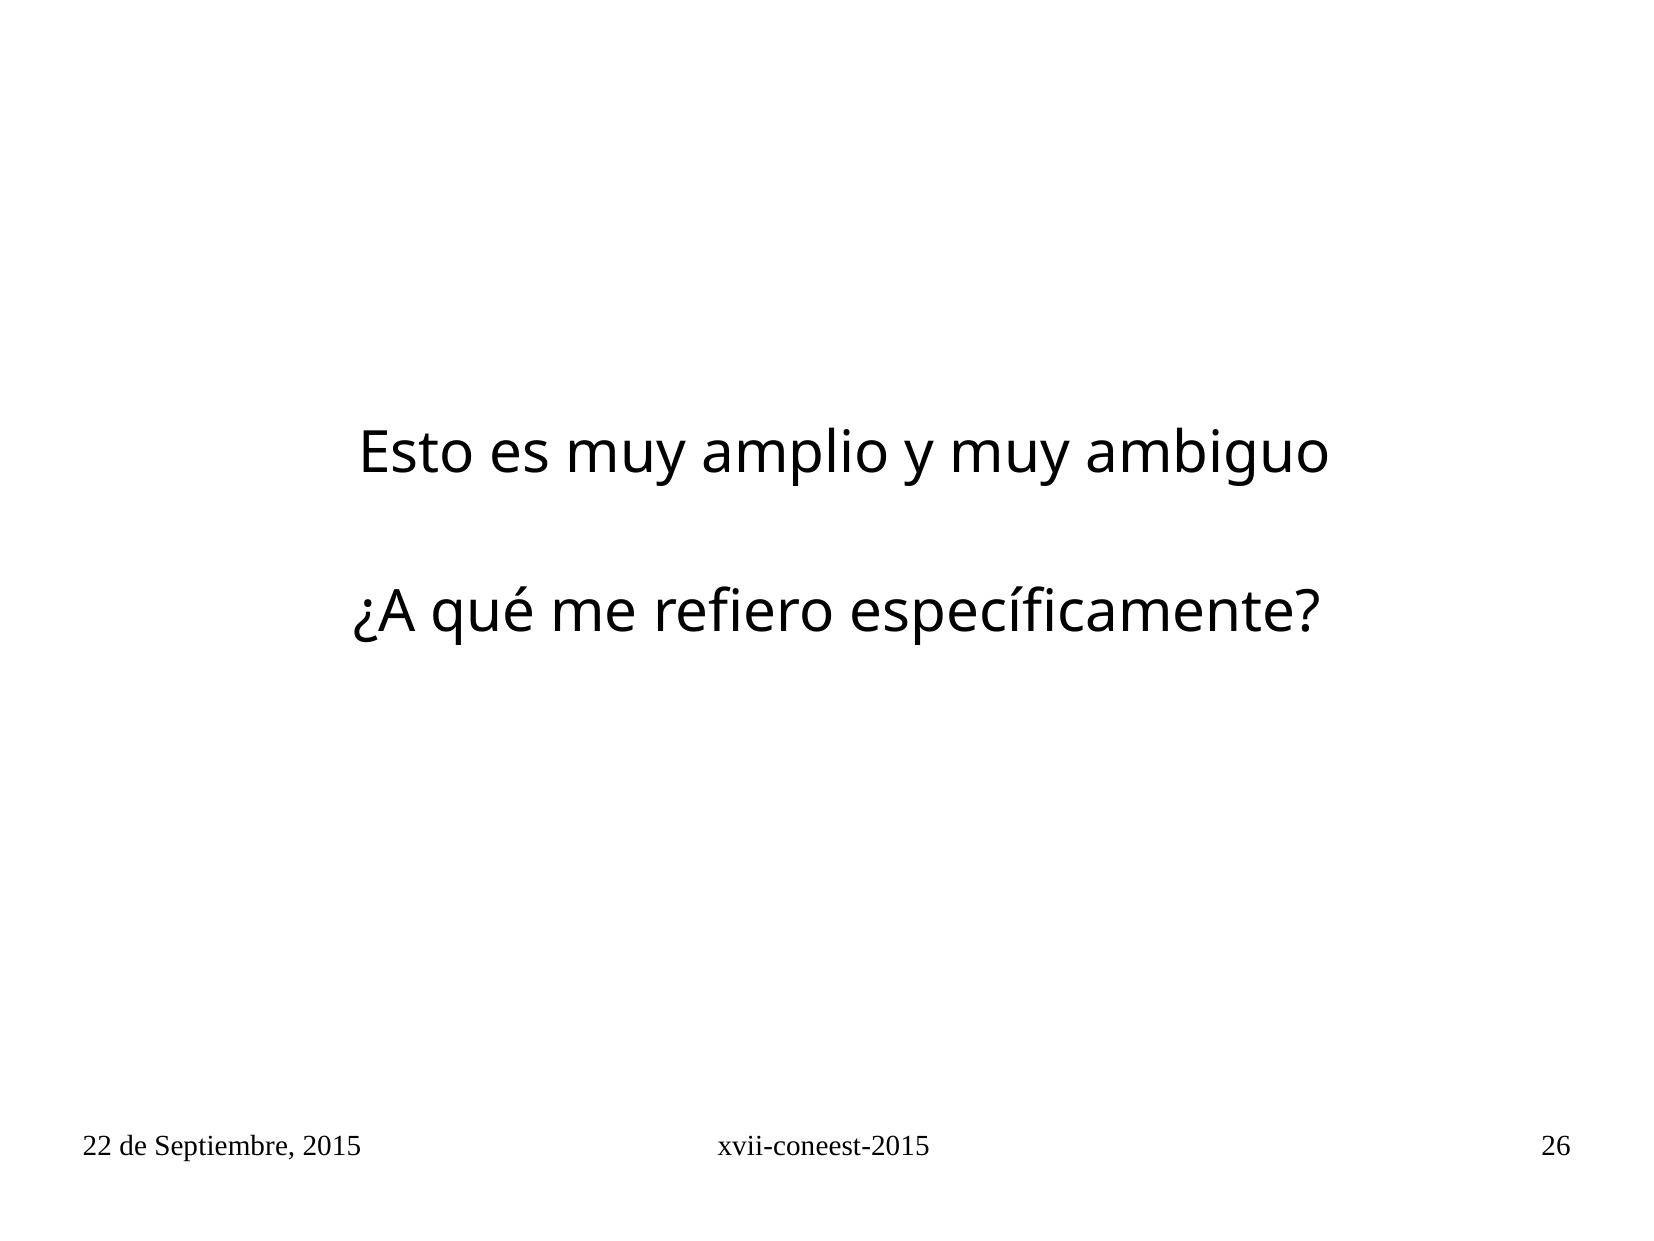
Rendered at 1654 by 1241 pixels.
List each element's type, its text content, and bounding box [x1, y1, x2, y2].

subtitle Esto es muy amplio y muy ambiguo ¿A qué me refiero específicamente? [82, 49, 1571, 1010]
